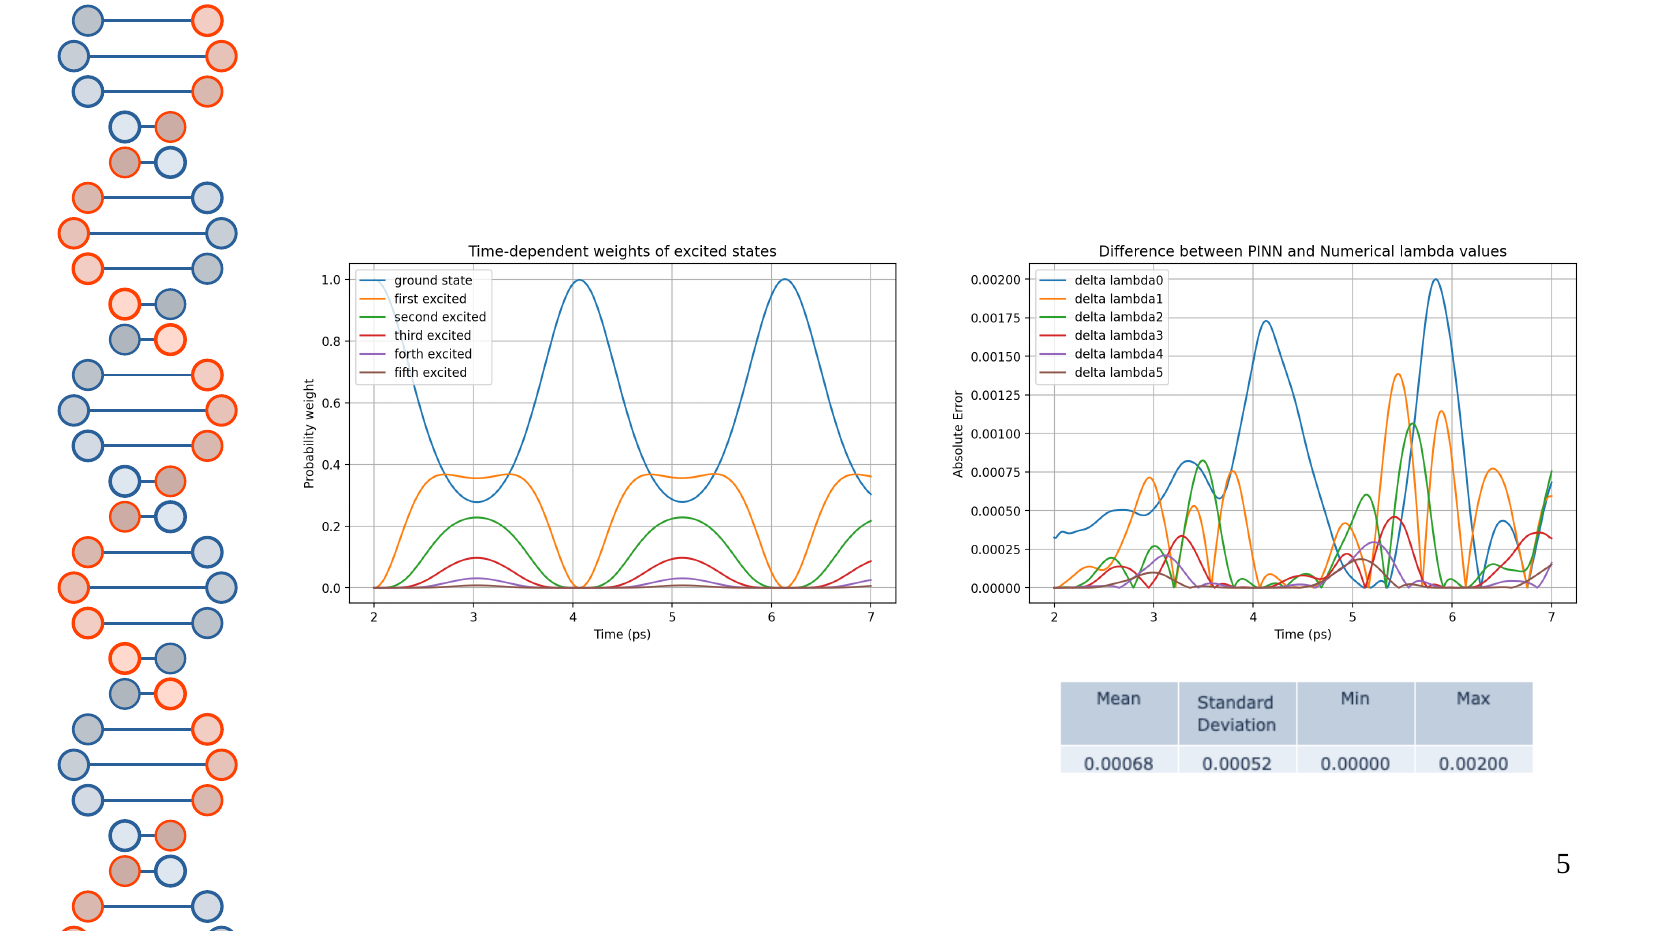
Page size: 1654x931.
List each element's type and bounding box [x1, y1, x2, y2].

picture [1050, 667, 1551, 798]
picture [295, 236, 904, 650]
picture [944, 236, 1585, 650]
